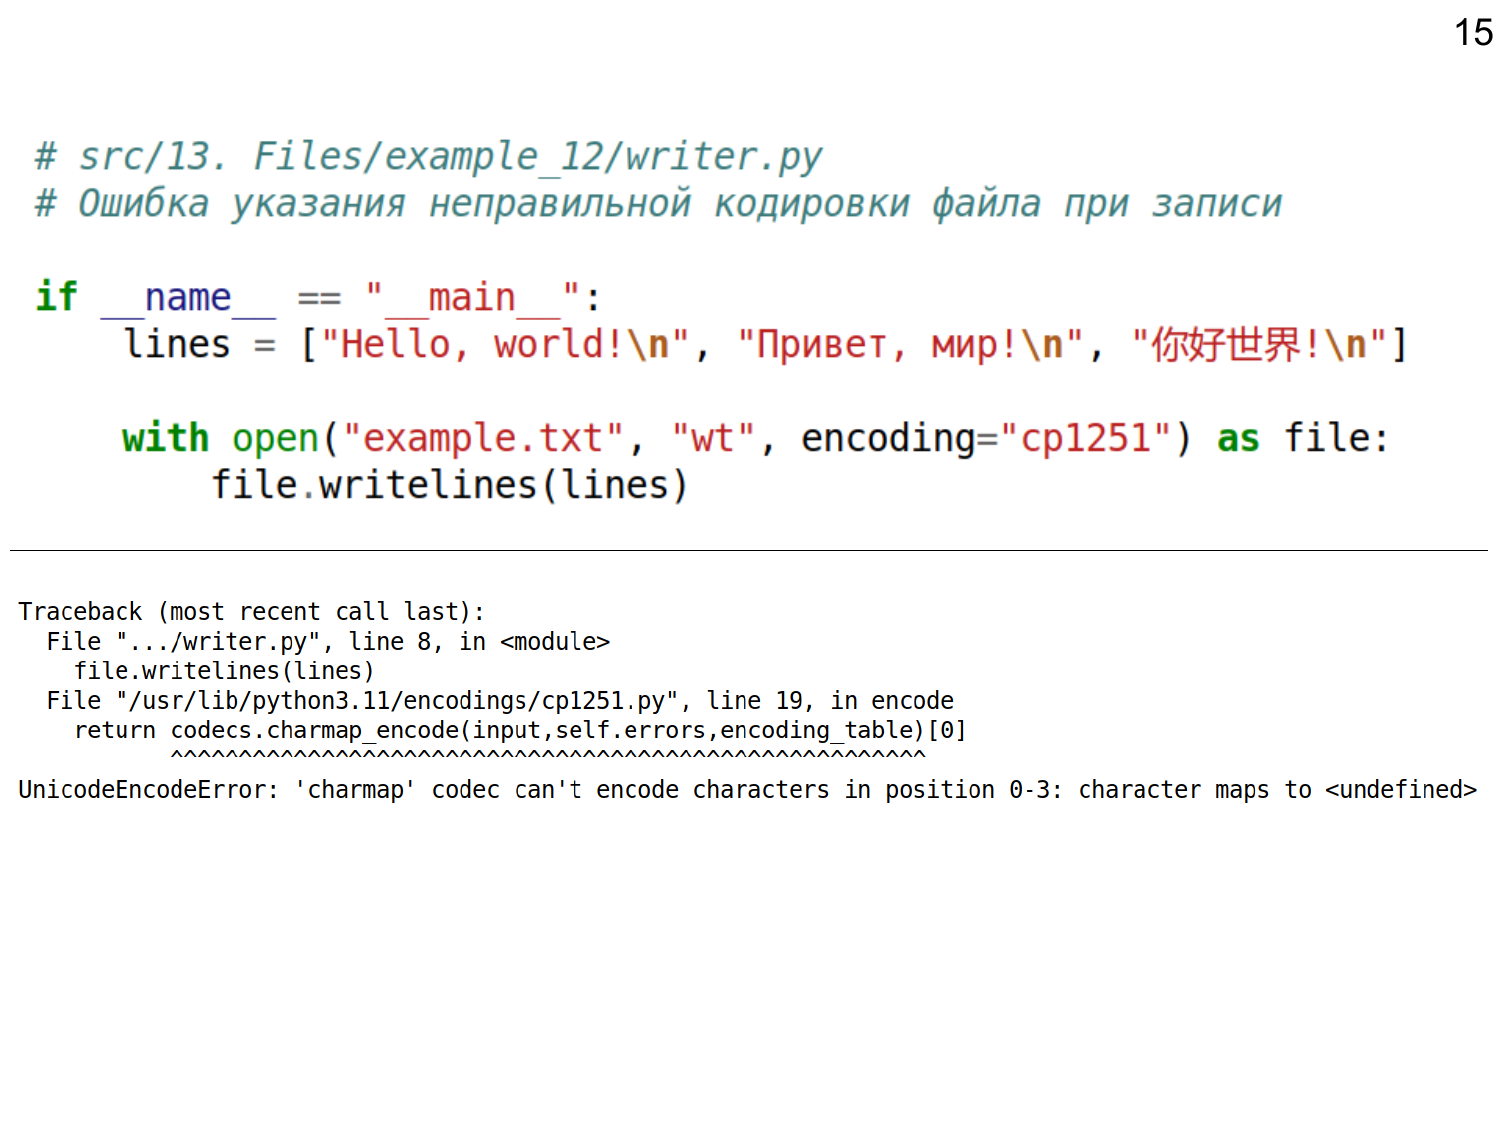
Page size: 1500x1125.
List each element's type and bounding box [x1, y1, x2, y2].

picture [16, 129, 1422, 525]
picture [8, 592, 1481, 805]
